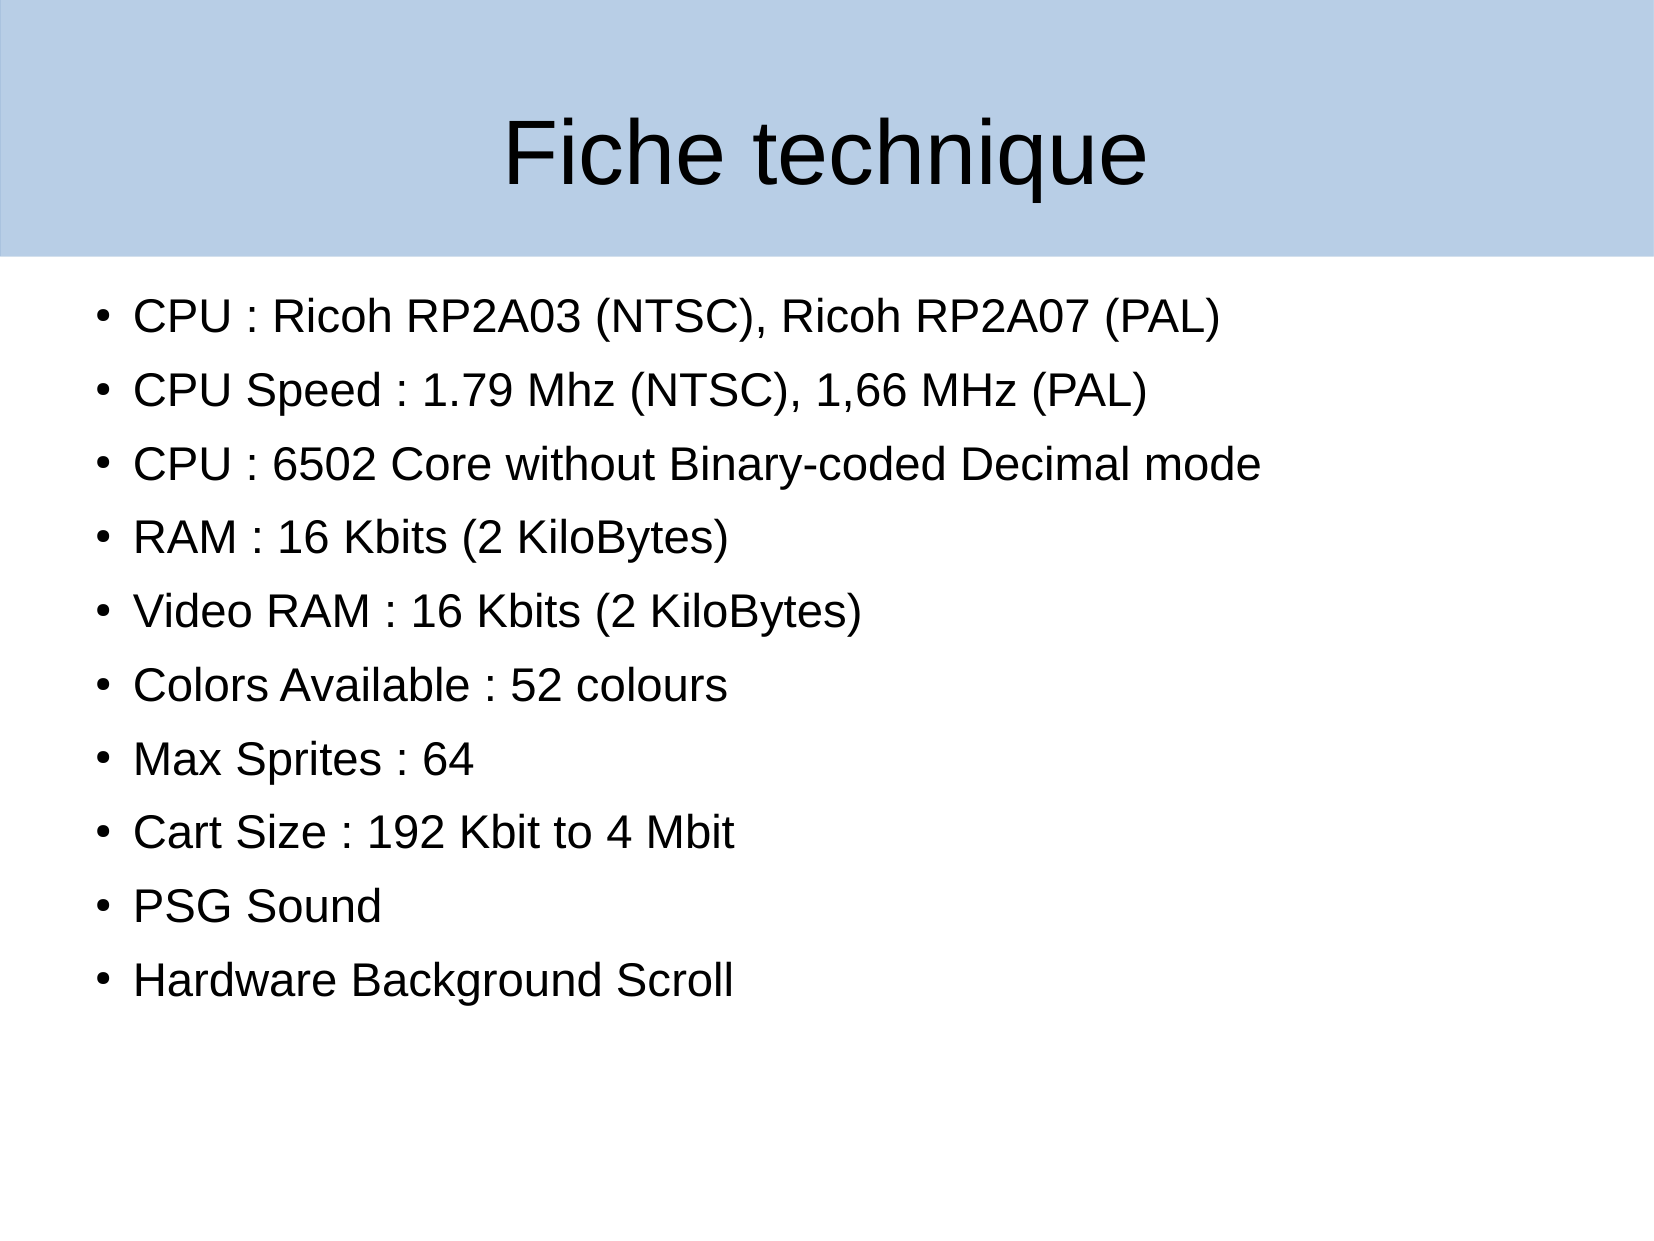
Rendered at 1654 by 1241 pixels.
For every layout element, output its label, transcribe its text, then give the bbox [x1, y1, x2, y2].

title Fiche technique [82, 49, 1571, 257]
list CPU : Ricoh RP2A03 (NTSC), Ricoh RP2A07 (PAL) CPU Speed : 1.79 Mhz (NTSC), 1,66 MHz (PAL) CPU : 6502 Core without Binary-coded Decimal mode RAM : 16 Kbits (2 KiloBytes) Video RAM : 16 Kbits (2 KiloBytes) Colors Available : 52 colours Max Sprites : 64 Cart Size : 192 Kbit to 4 Mbit PSG Sound Hardware Background Scroll [82, 290, 1571, 1010]
